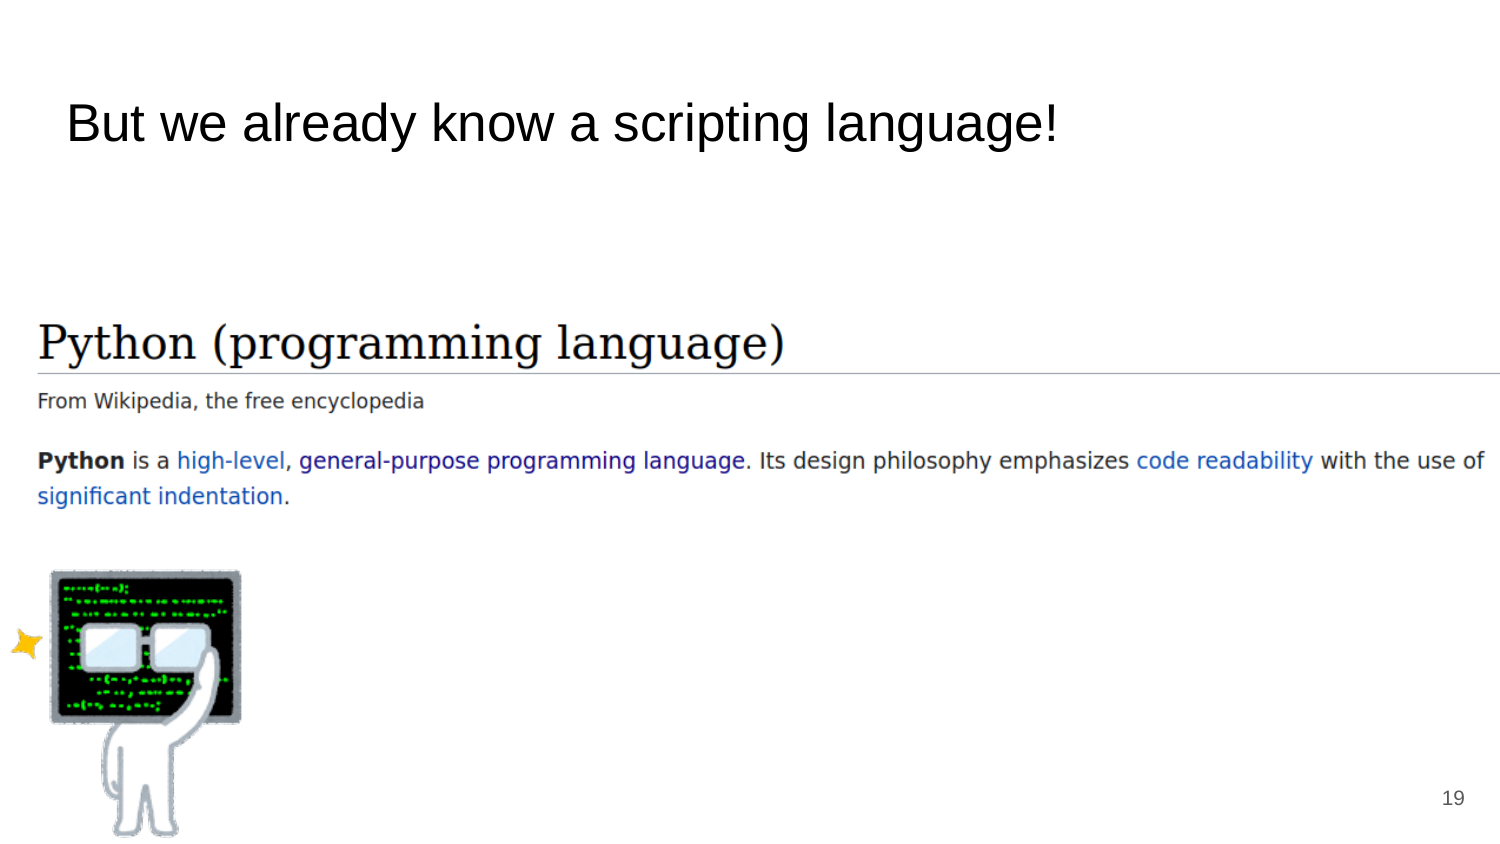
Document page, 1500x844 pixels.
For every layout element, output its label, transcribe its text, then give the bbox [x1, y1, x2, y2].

title But we already know a scripting language! [51, 72, 1449, 167]
picture [0, 289, 1500, 554]
text_box [18, 479, 1500, 554]
picture [0, 562, 282, 844]
slide_number <number> [1389, 764, 1480, 830]
